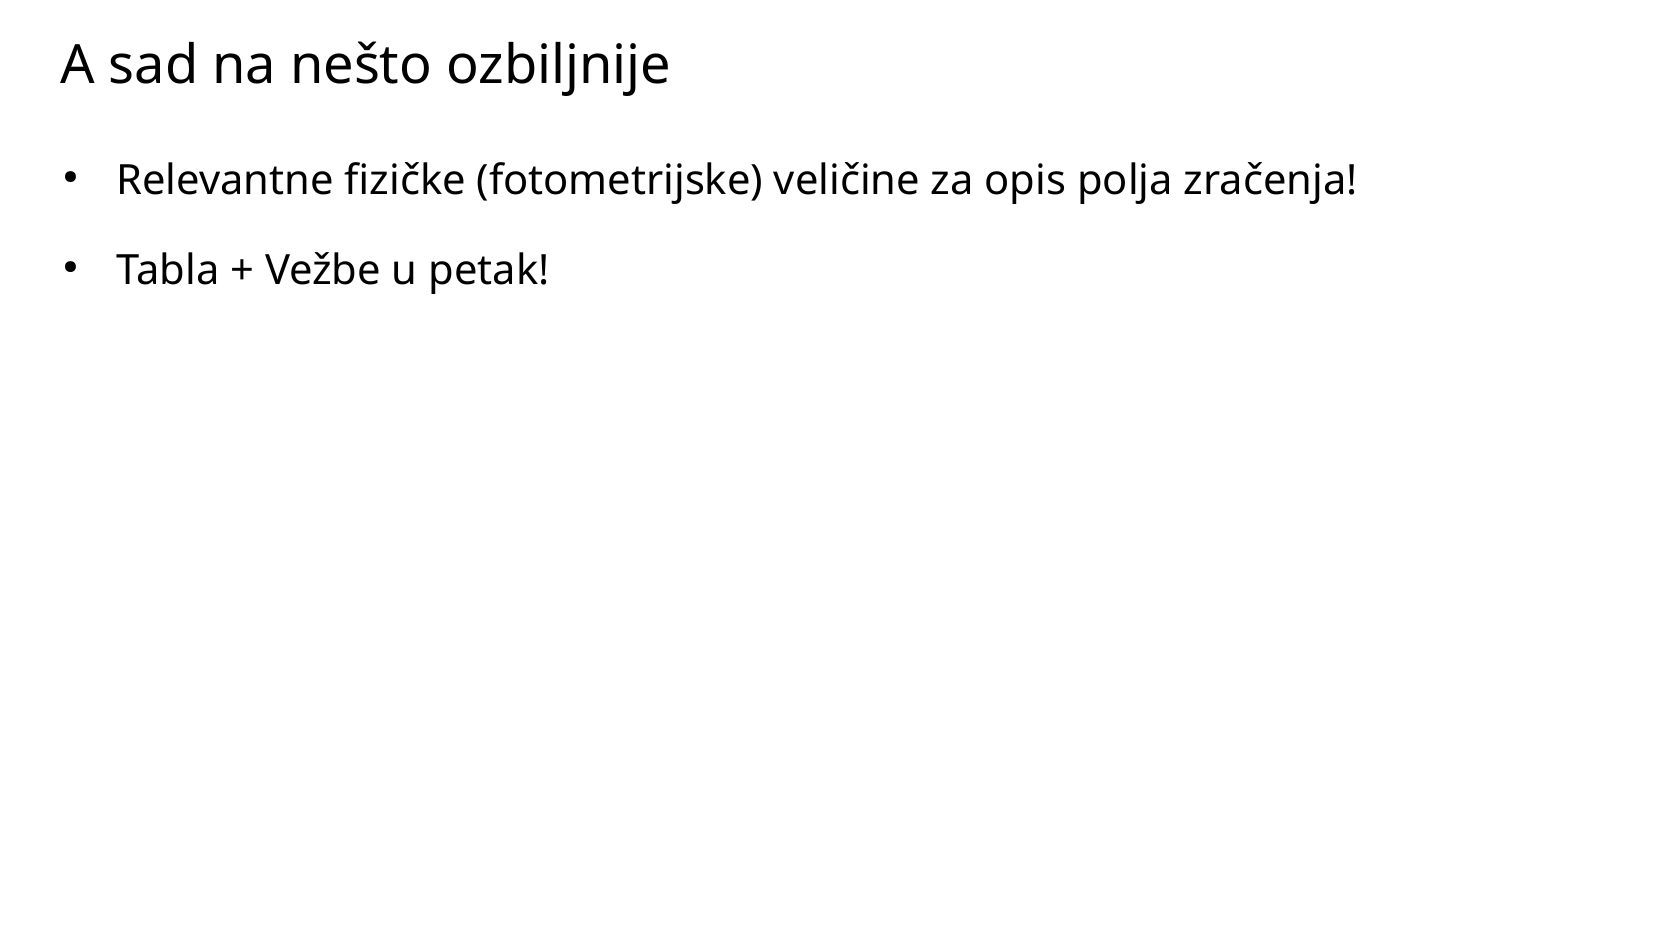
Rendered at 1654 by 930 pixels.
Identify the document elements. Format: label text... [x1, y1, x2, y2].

list Relevantne fizičke (fotometrijske) veličine za opis polja zračenja! Tabla + Vežbe u petak! [45, 149, 1635, 880]
title A sad na nešto ozbiljnije [59, 13, 1648, 113]
